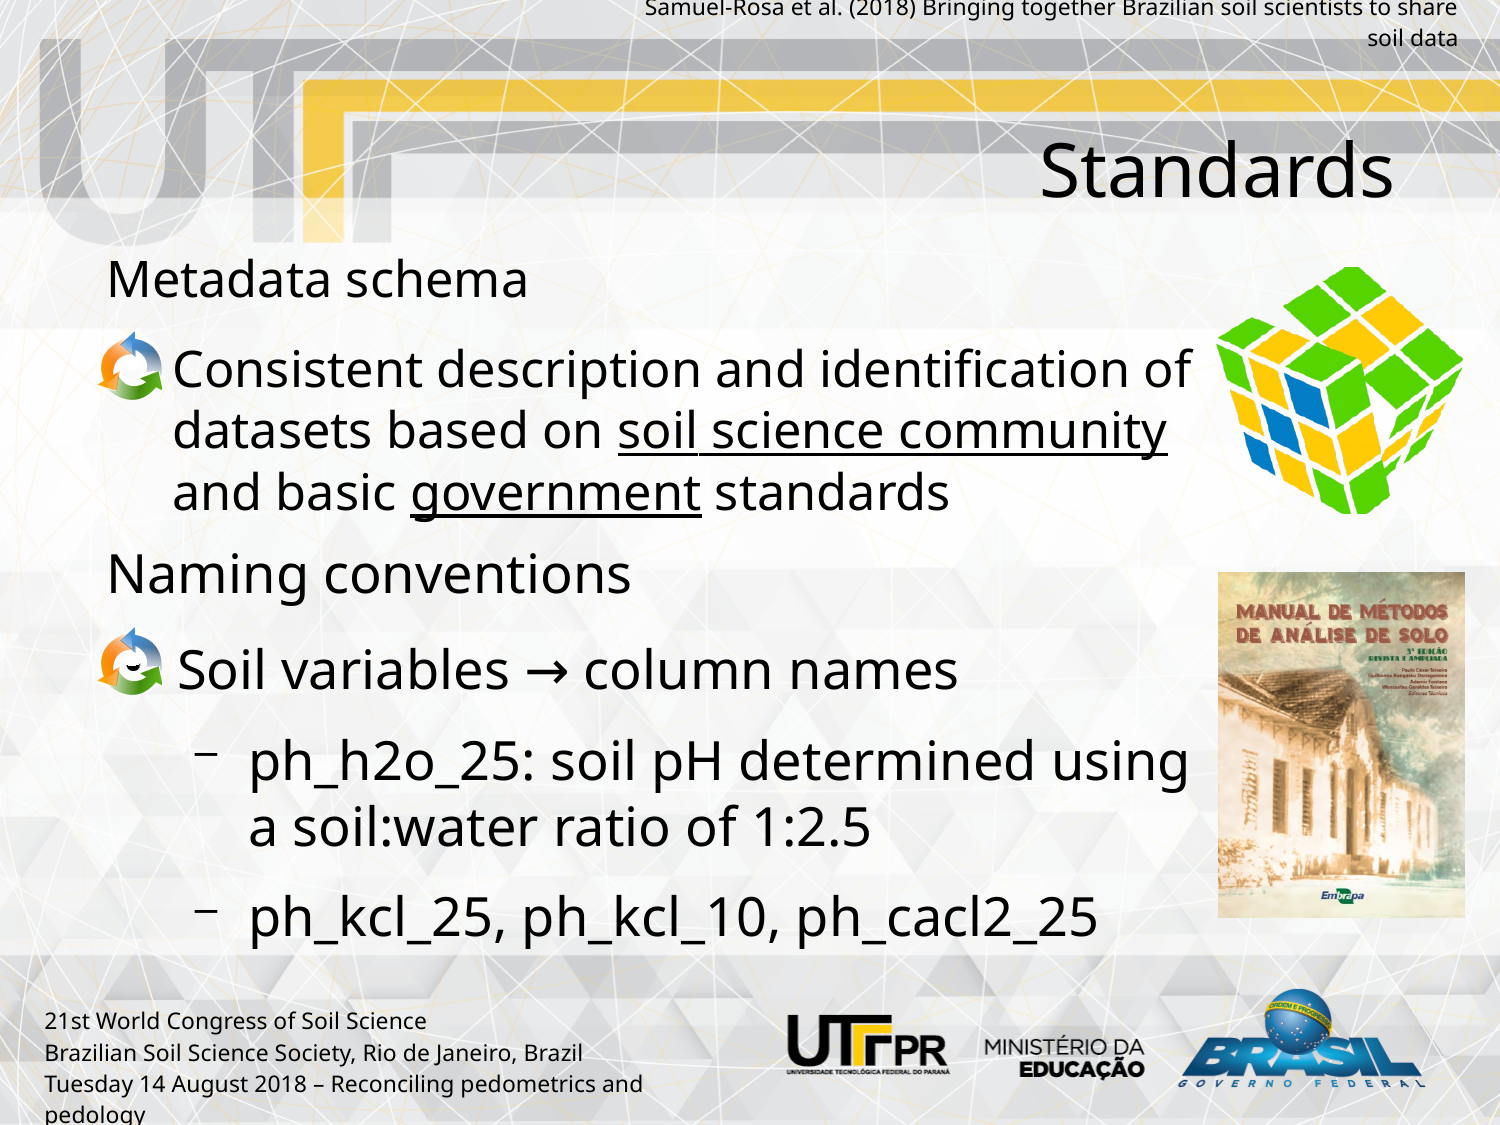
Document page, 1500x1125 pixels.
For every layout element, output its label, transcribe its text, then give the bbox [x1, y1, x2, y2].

picture [0, 0, 1500, 1125]
text_box Samuel-Rosa et al. (2018) Bringing together Brazilian soil scientists to share soil data [602, 0, 1459, 50]
title Standards [102, 60, 1397, 278]
picture [48, 1112, 55, 1122]
text_box 21st World Congress of Soil Science Brazilian Soil Science Society, Rio de Janeiro, Brazil Tuesday 14 August 2018 – Reconciling pedometrics and pedology [29, 998, 751, 1105]
picture [122, 1112, 129, 1122]
list Metadata schema Consistent description and identification of datasets based on soil science community and basic government standards [106, 248, 1193, 540]
list Naming conventions Soil variables → column names ph_h2o_25: soil pH determined using a soil:water ratio of 1:2.5 ph_kcl_25, ph_kcl_10, ph_cacl2_25 [106, 540, 1193, 956]
